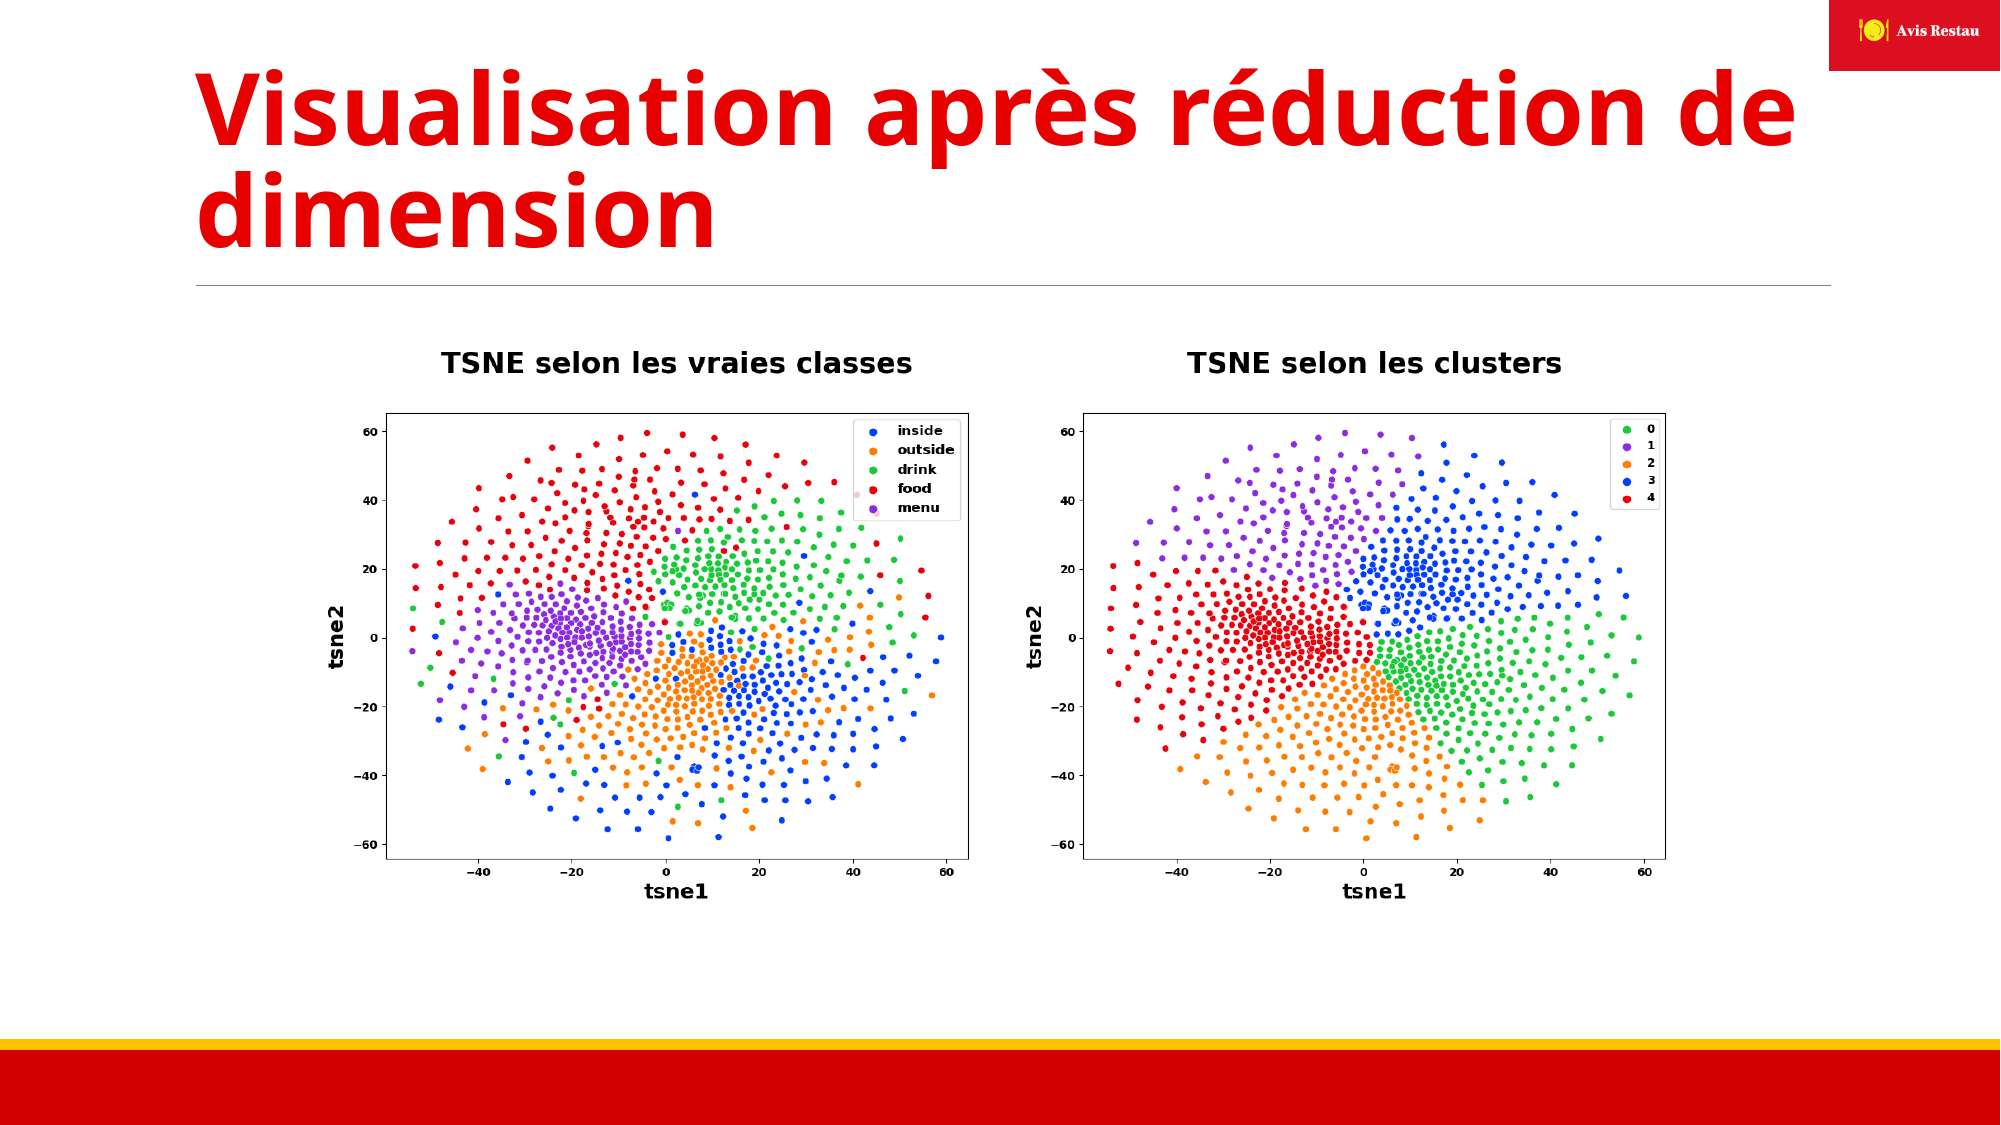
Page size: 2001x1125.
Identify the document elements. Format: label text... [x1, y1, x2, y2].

picture [1829, 0, 2000, 71]
title Visualisation après réduction de dimension [180, 47, 1831, 286]
picture [179, 344, 1830, 922]
